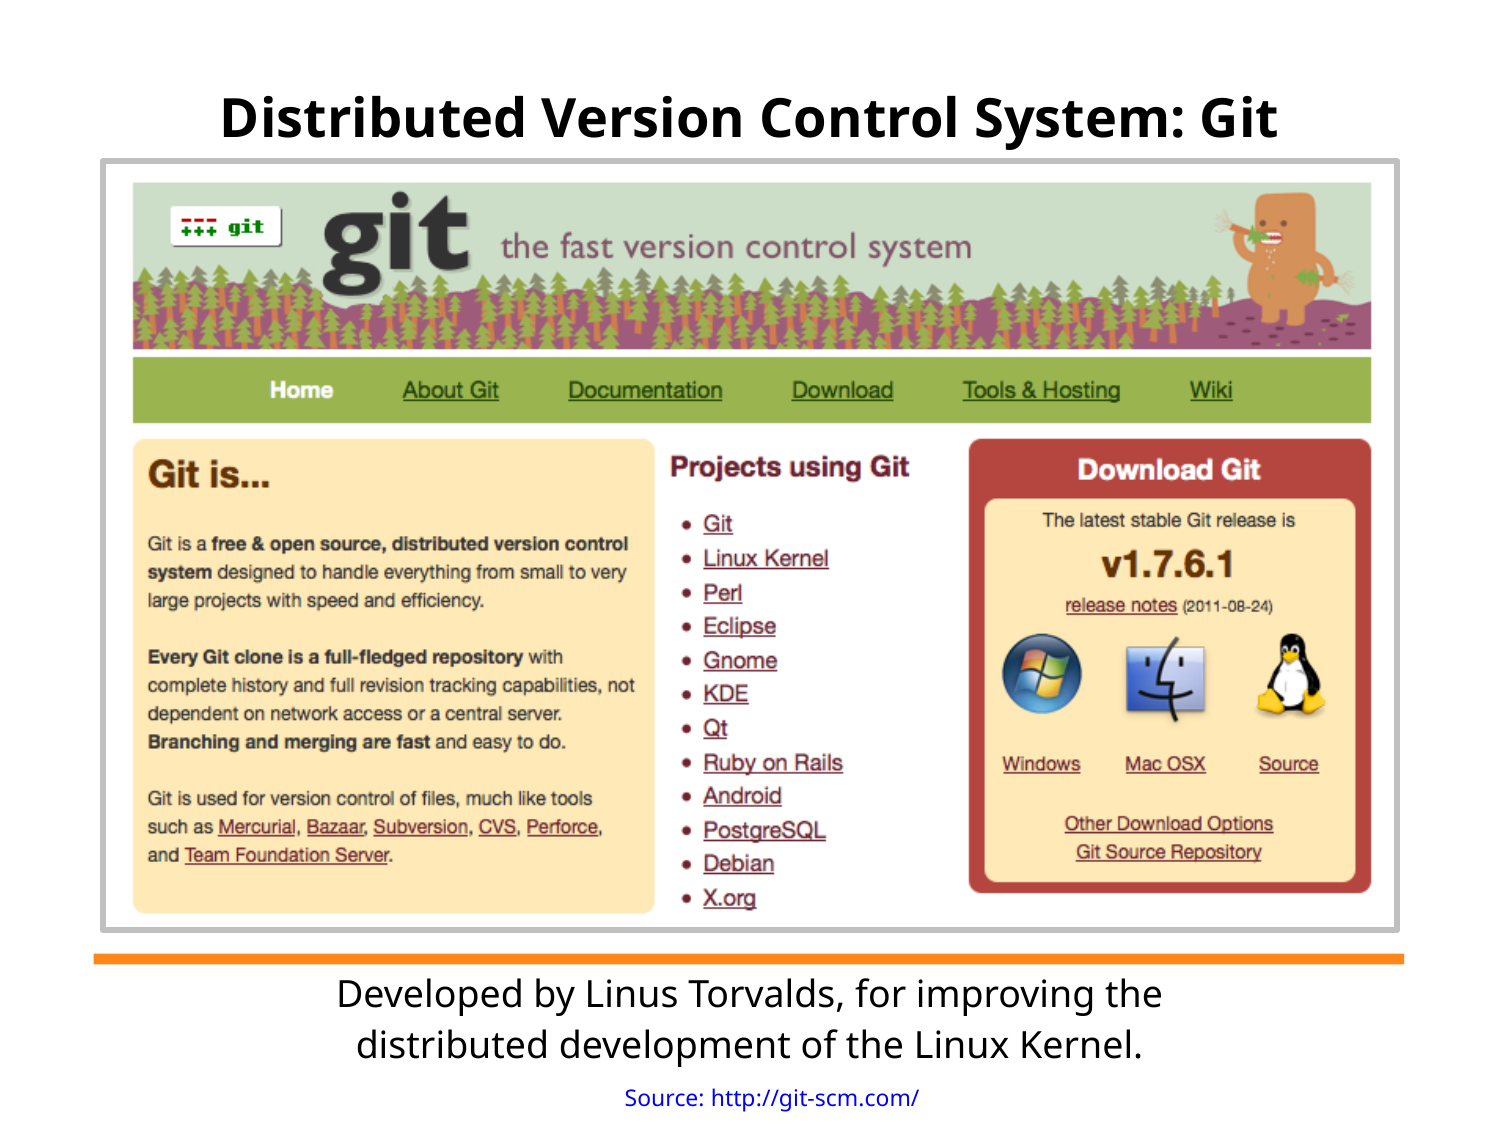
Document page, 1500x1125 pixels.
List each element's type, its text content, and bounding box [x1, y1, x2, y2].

text_box Developed by Linus Torvalds, for improving the distributed development of the Linux Kernel. [290, 960, 1210, 1064]
picture [0, 0, 1500, 1125]
text_box Source: http://git-scm.com/ [609, 1074, 891, 1115]
title Distributed Version Control System: Git [75, 44, 1426, 188]
